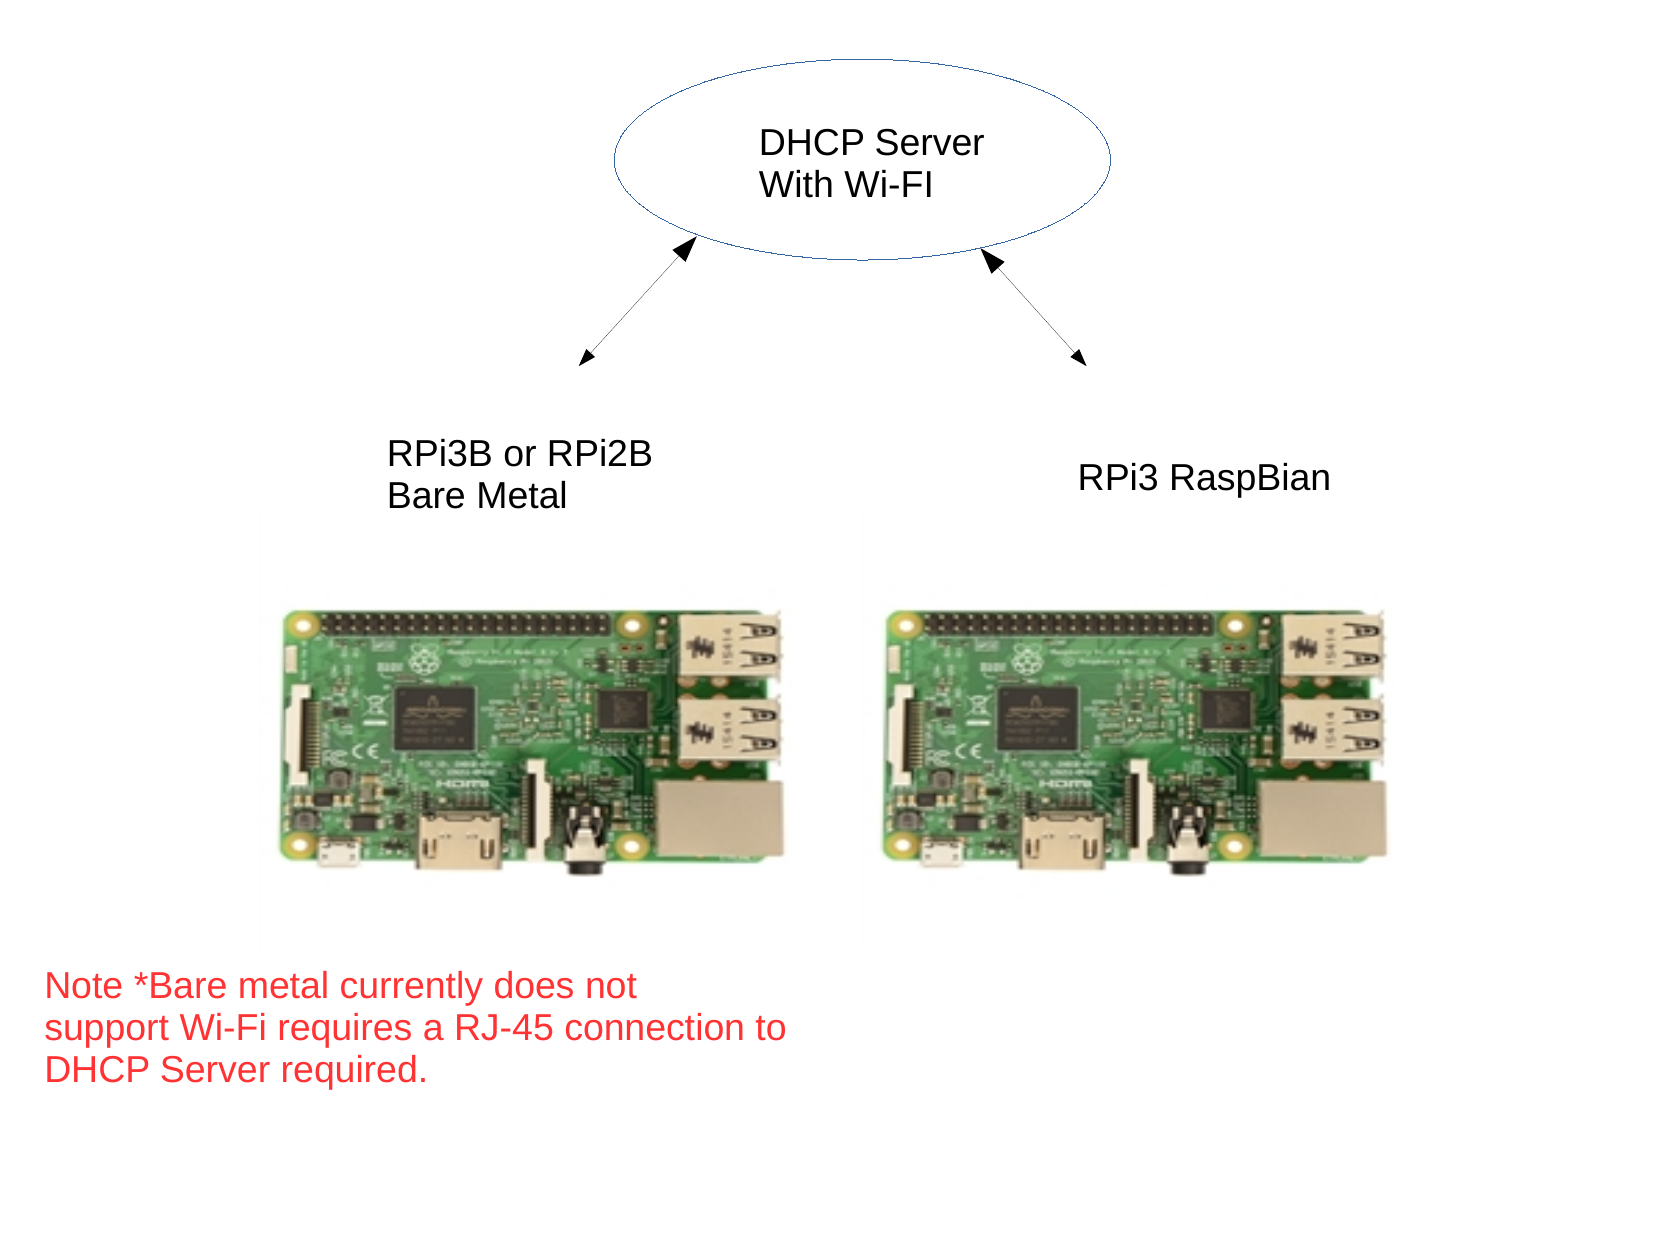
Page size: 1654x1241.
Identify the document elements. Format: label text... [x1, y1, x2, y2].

picture [862, 515, 1418, 951]
picture [259, 515, 815, 951]
text_box [614, 59, 1111, 261]
text_box Note *Bare metal currently does not support Wi-Fi requires a RJ-45 connection to DHCP Server required. [29, 956, 802, 1098]
text_box RPi3 RaspBian [1062, 448, 1357, 506]
text_box RPi3B or RPi2B Bare Metal [372, 425, 668, 515]
text_box DHCP Server With Wi-FI [744, 113, 1000, 213]
